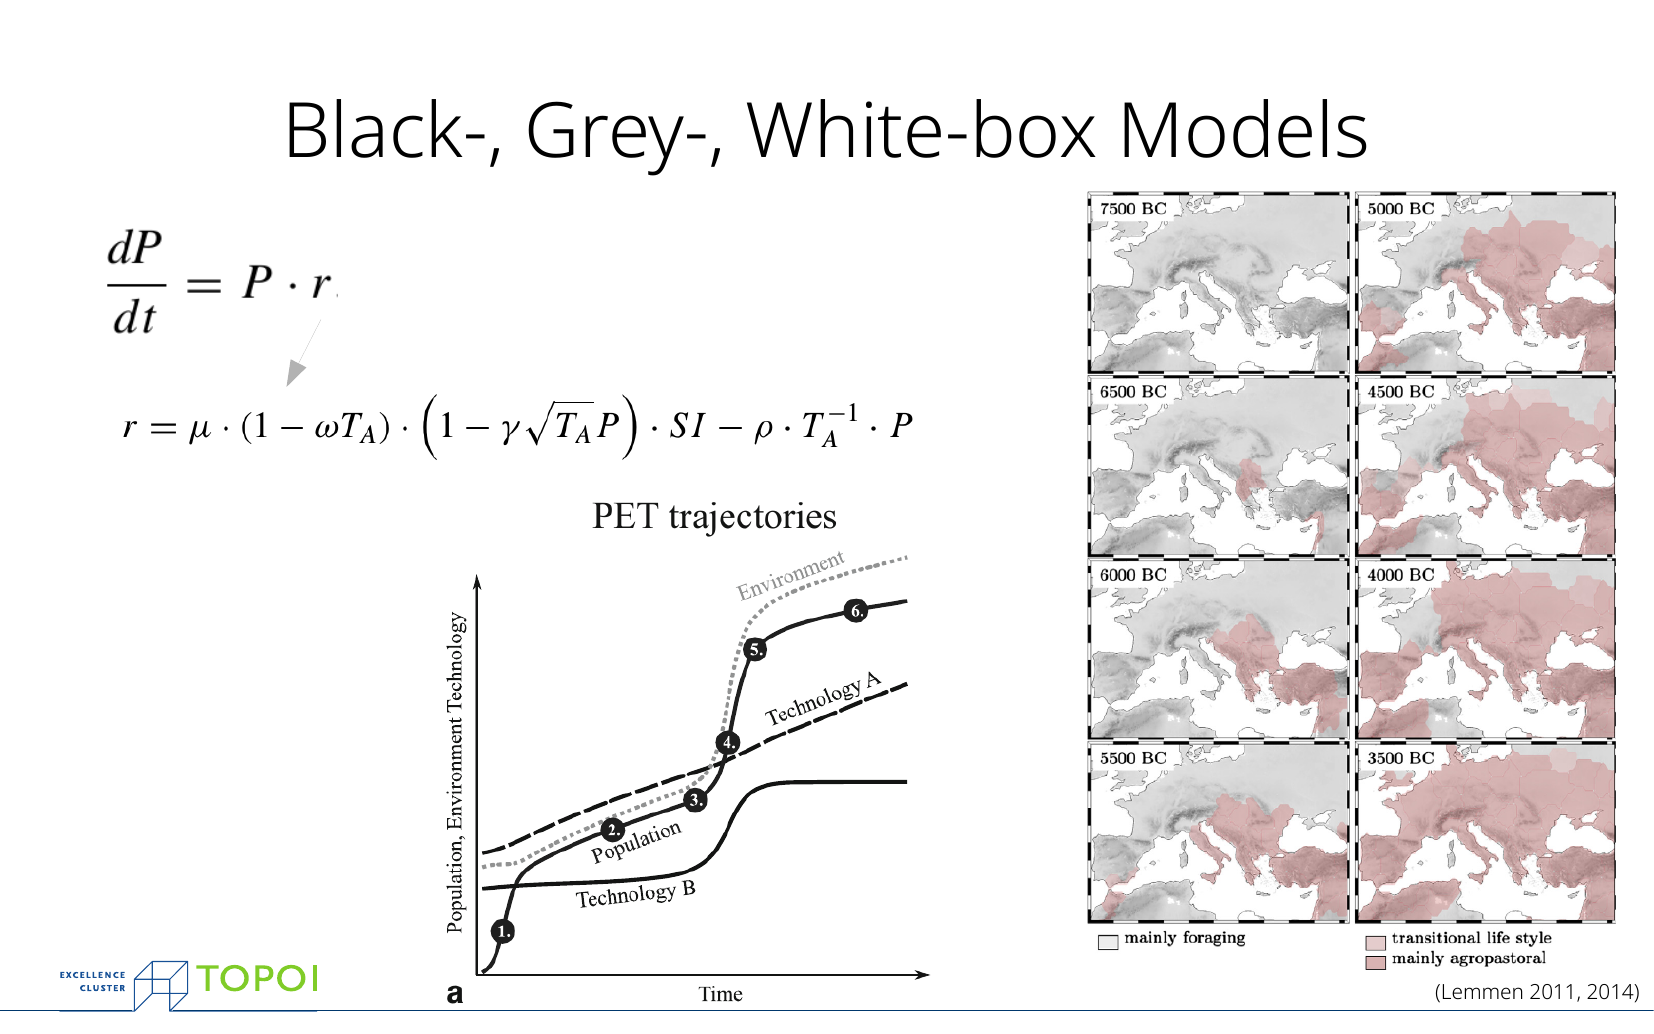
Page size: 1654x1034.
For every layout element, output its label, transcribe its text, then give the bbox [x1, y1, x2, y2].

text_box (Lemmen 2011, 2014) [1420, 970, 1654, 1034]
title Black-, Grey-, White-box Models [82, 41, 1571, 214]
picture [1079, 182, 1623, 974]
picture [437, 483, 940, 1007]
picture [95, 206, 338, 350]
picture [112, 386, 916, 469]
